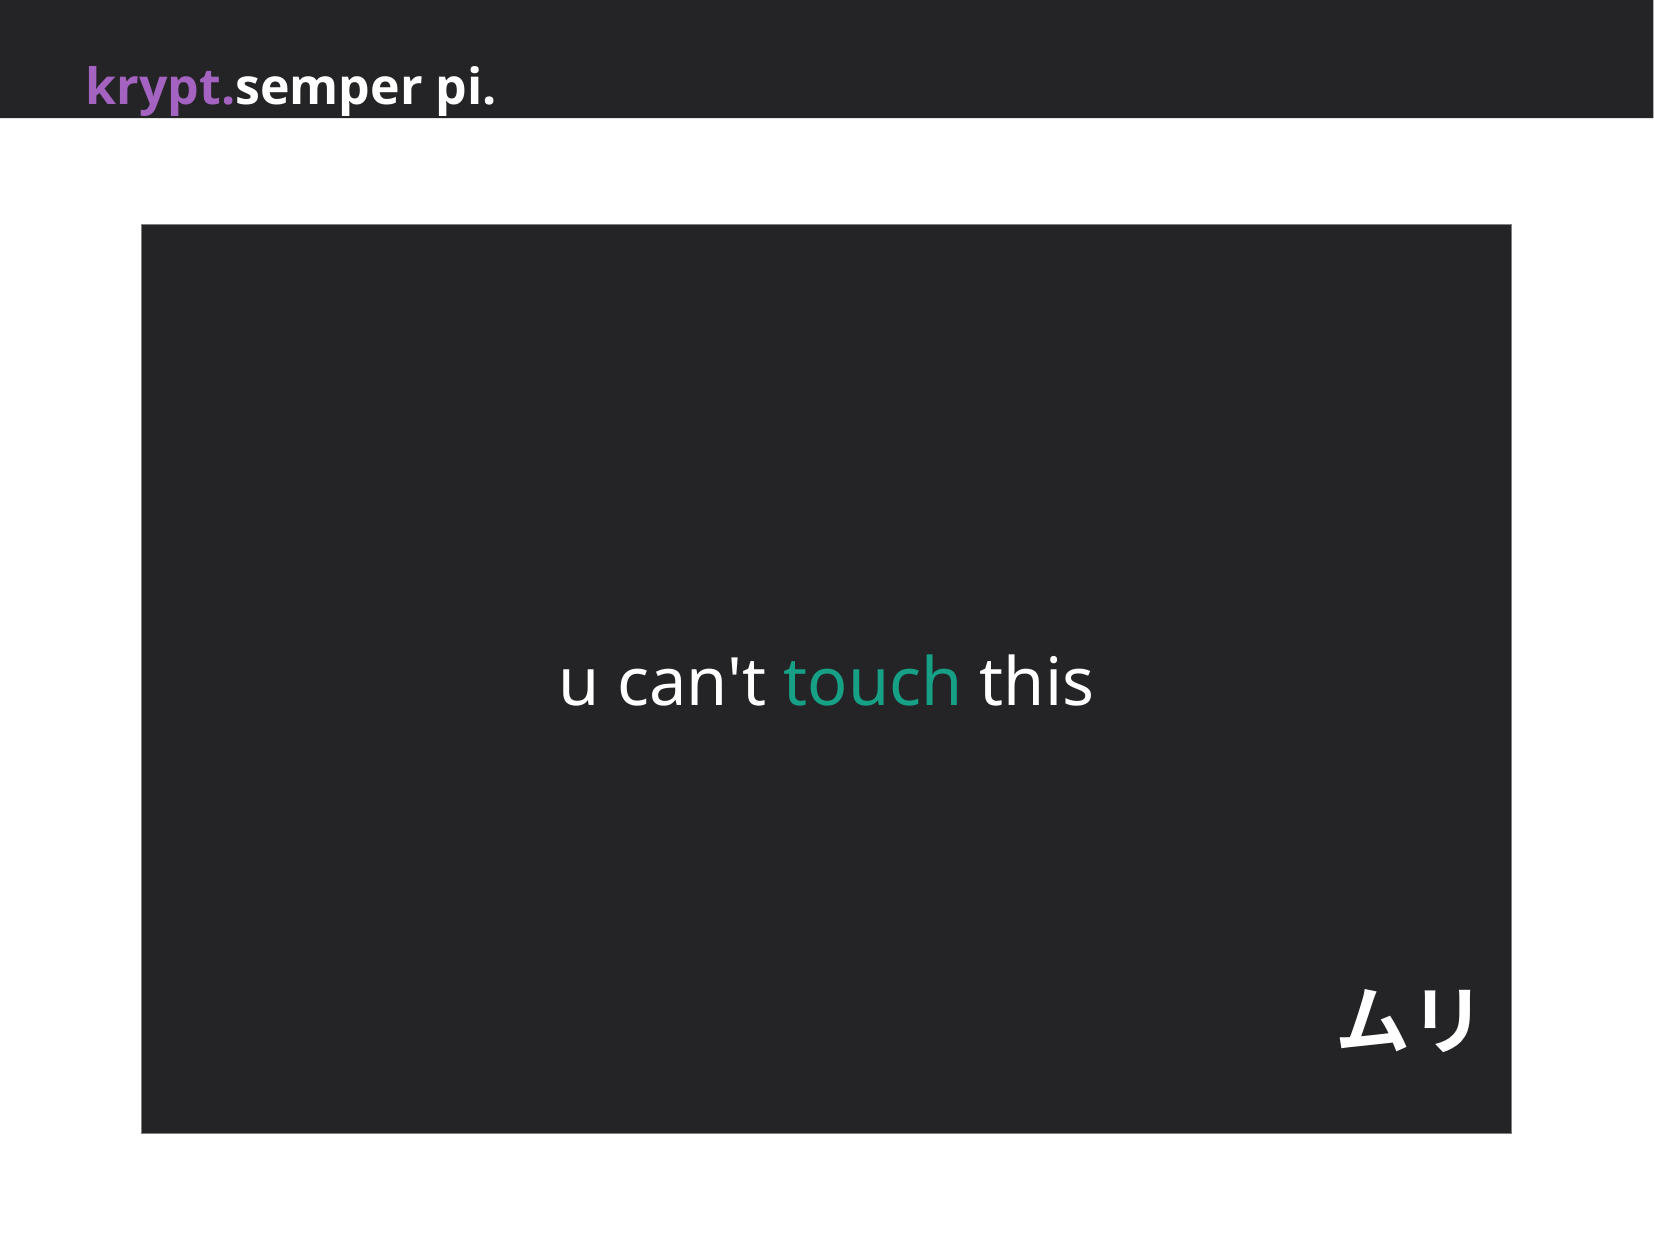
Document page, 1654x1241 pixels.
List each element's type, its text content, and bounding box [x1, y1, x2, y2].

text_box ムリ [153, 909, 1501, 1123]
text_box [165, 531, 1441, 909]
text_box krypt.semper pi. [70, 43, 544, 119]
text_box u can't touch this [141, 224, 1512, 1134]
text_box [0, 0, 1654, 119]
